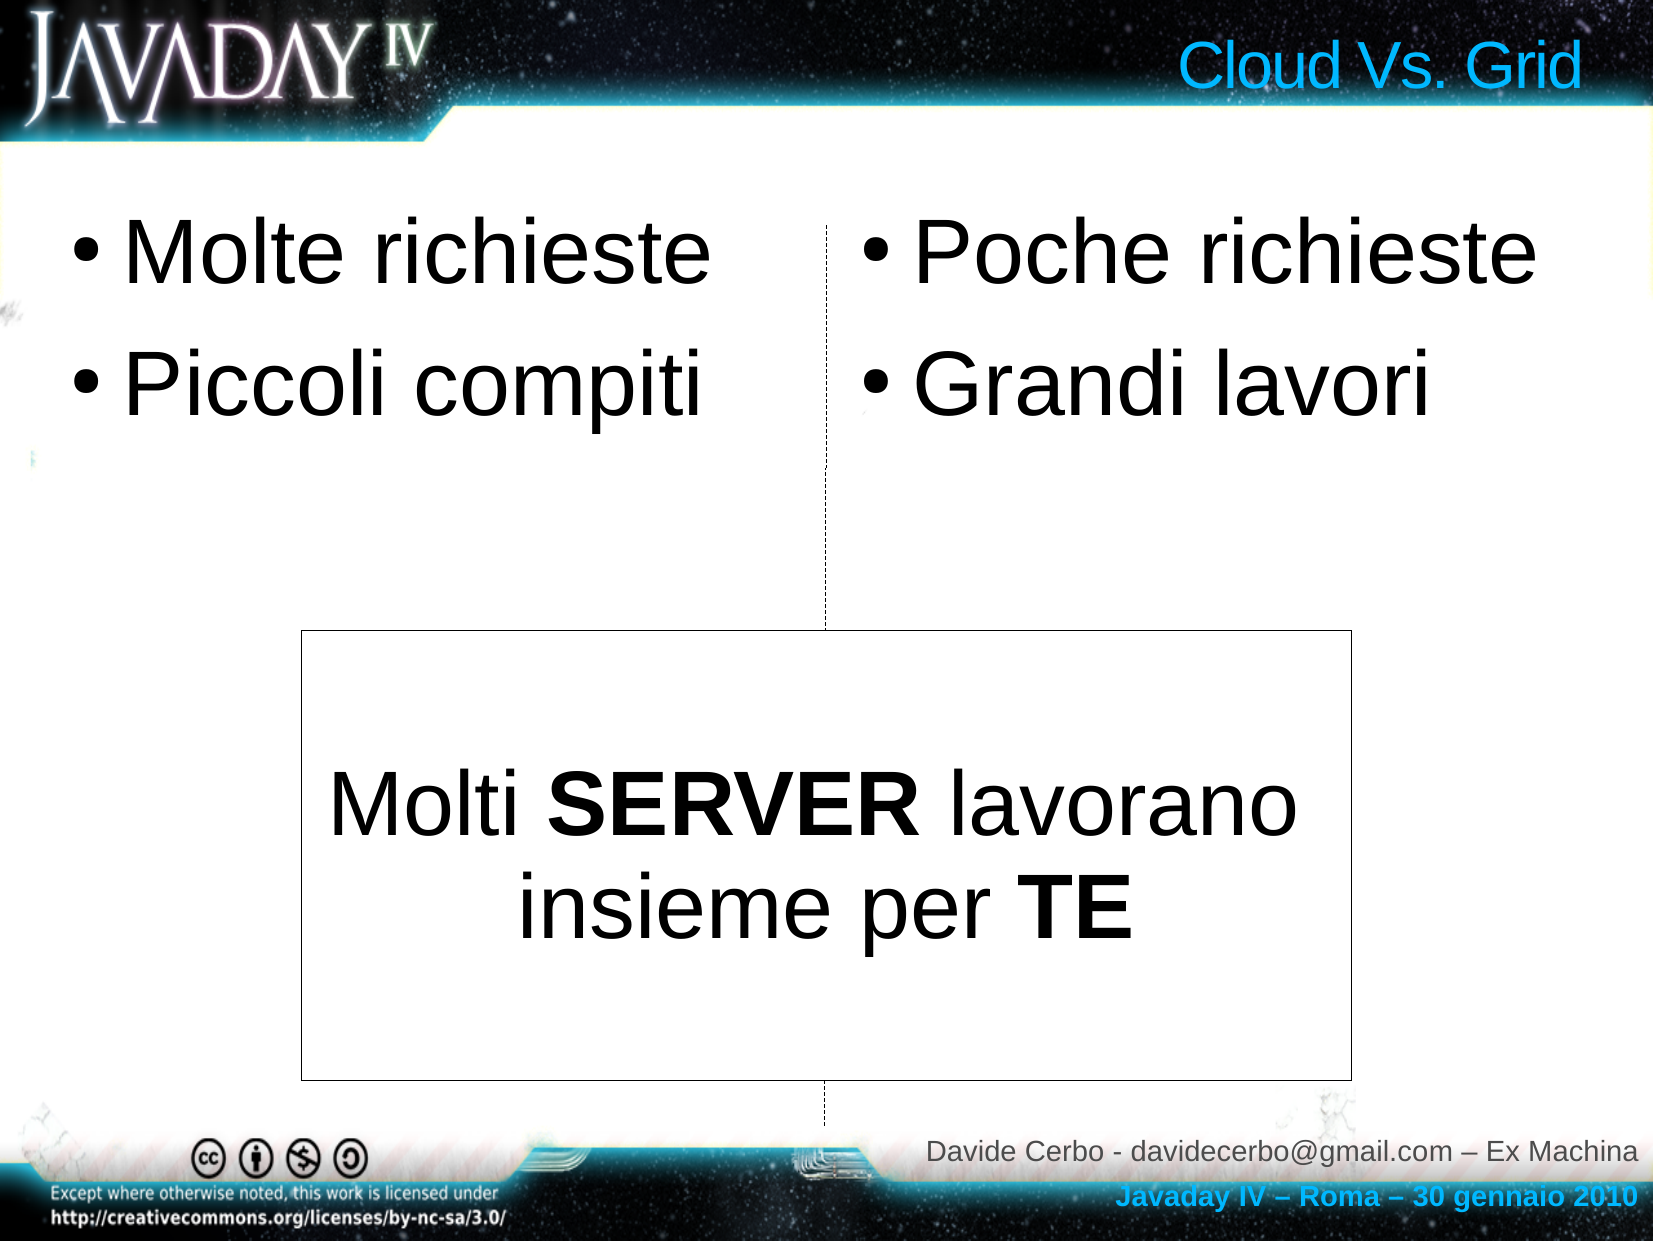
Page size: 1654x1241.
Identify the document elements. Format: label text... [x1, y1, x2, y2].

text_box Molti SERVER lavorano insieme per TE [301, 630, 1352, 1081]
list Poche richieste Grandi lavori [841, 200, 1595, 1020]
title Cloud Vs. Grid [108, 0, 1585, 169]
picture [0, 0, 1653, 1241]
list Molte richieste Piccoli compiti [52, 200, 805, 1020]
